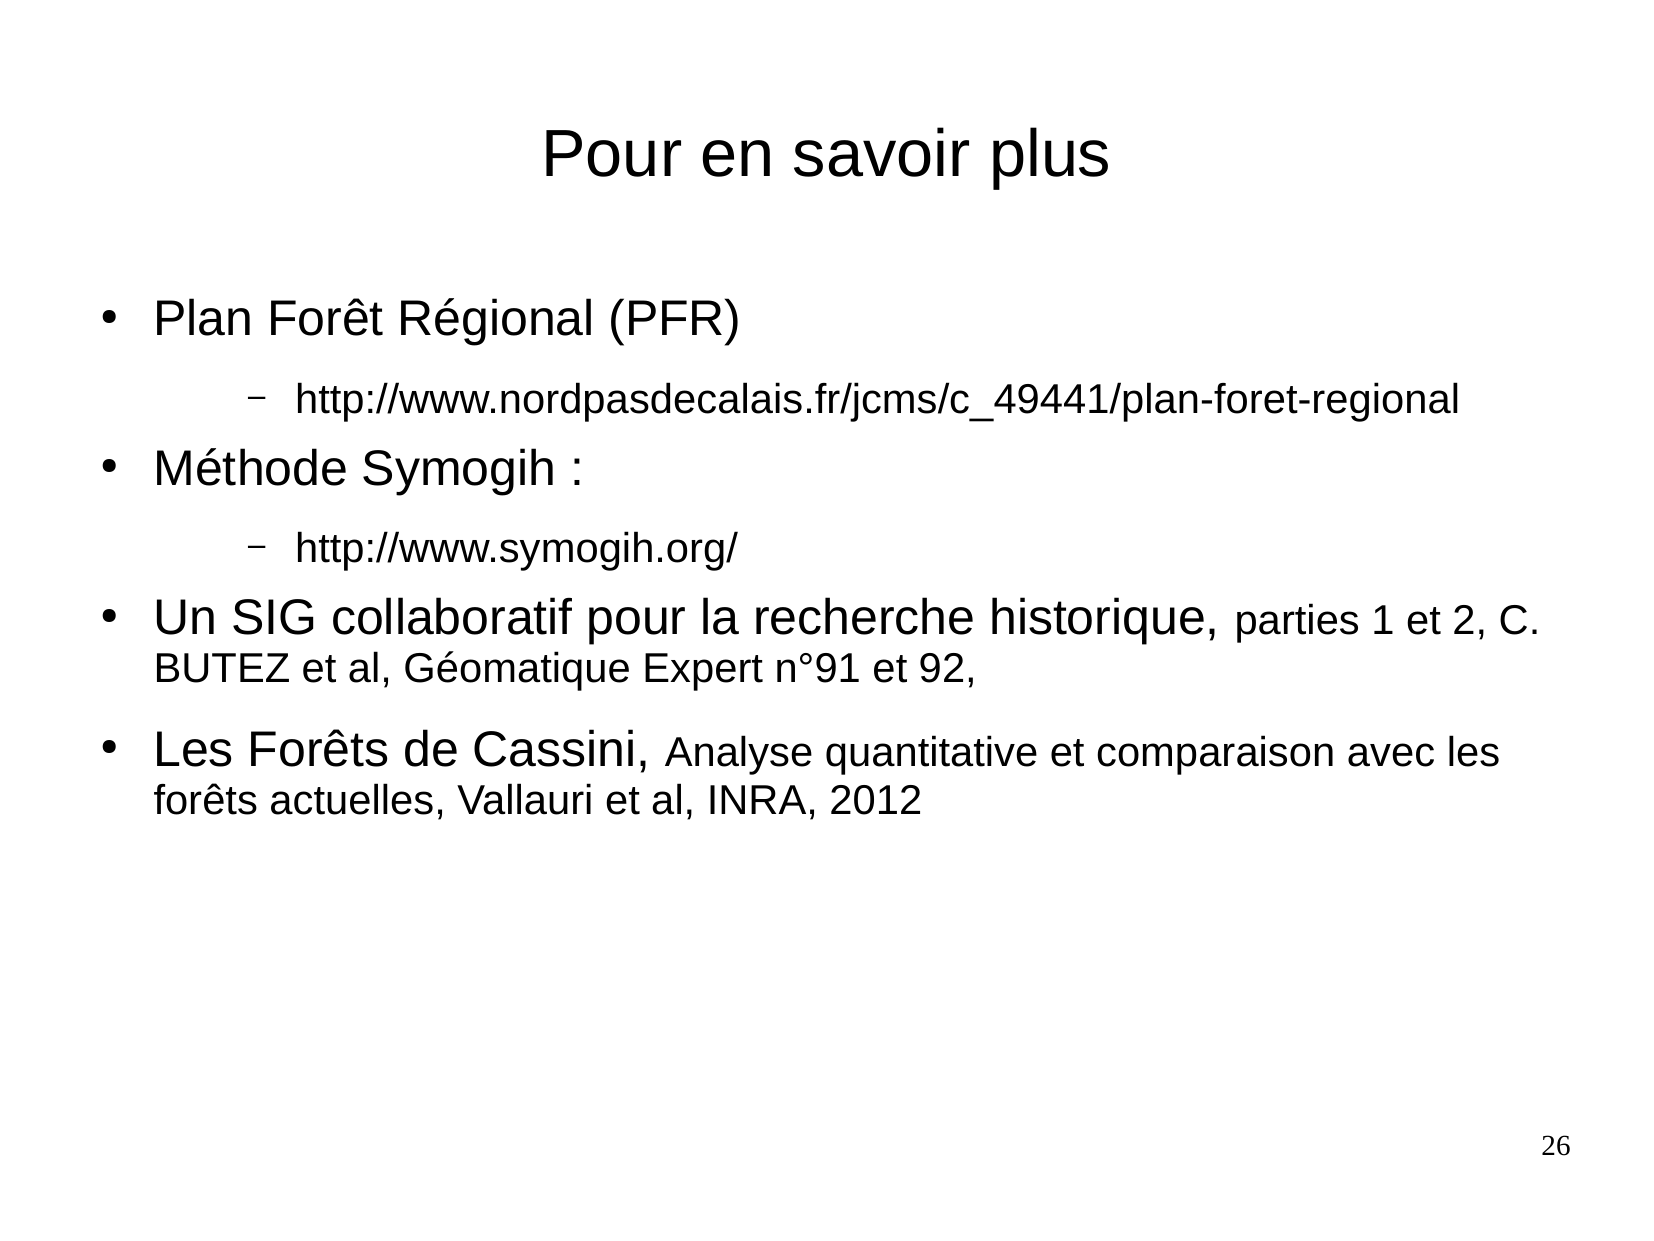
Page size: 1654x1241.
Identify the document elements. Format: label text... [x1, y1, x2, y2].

title Pour en savoir plus [82, 49, 1571, 257]
list Plan Forêt Régional (PFR) http://www.nordpasdecalais.fr/jcms/c_49441/plan-foret-regional Méthode Symogih : http://www.symogih.org/ Un SIG collaboratif pour la recherche historique, parties 1 et 2, C. BUTEZ et al, Géomatique Expert n°91 et 92, Les Forêts de Cassini, Analyse quantitative et comparaison avec les forêts actuelles, Vallauri et al, INRA, 2012 [82, 290, 1571, 1010]
